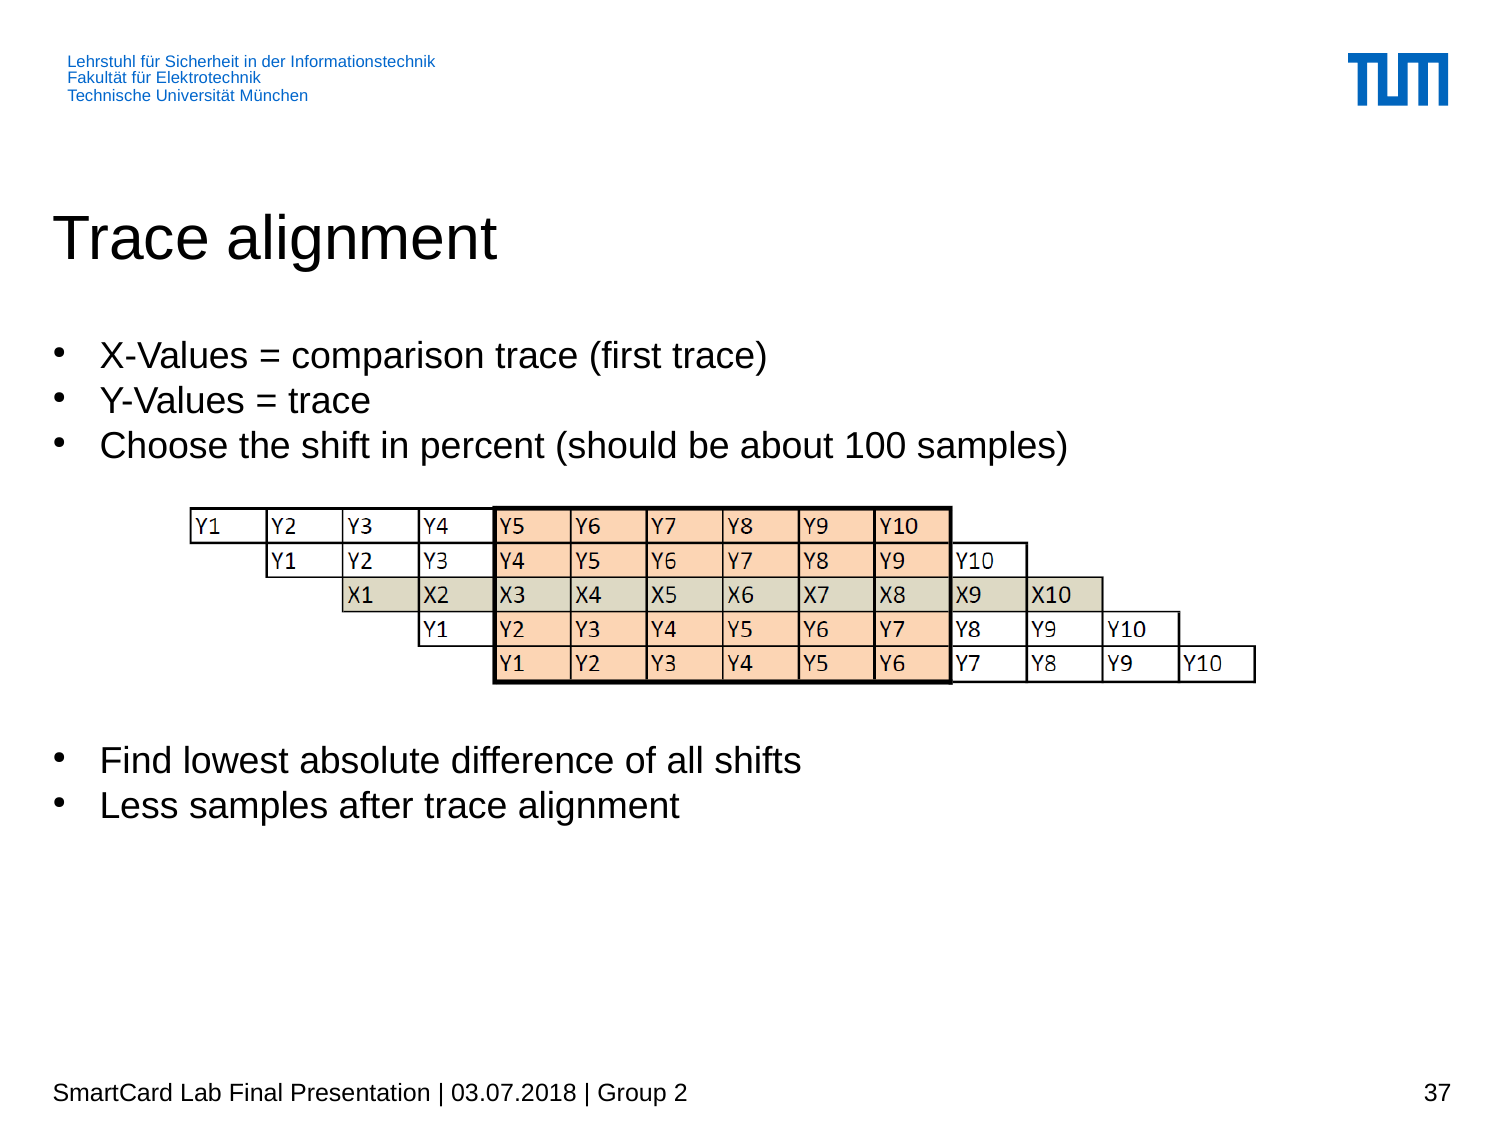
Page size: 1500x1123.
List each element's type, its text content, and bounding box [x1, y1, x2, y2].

text_box X-Values = comparison trace (first trace) Y-Values = trace Choose the shift in percent (should be about 100 samples) Find lowest absolute difference of all shifts Less samples after trace alignment [52, 330, 1453, 928]
title Trace alignment [52, 205, 1453, 265]
picture [184, 494, 1276, 704]
